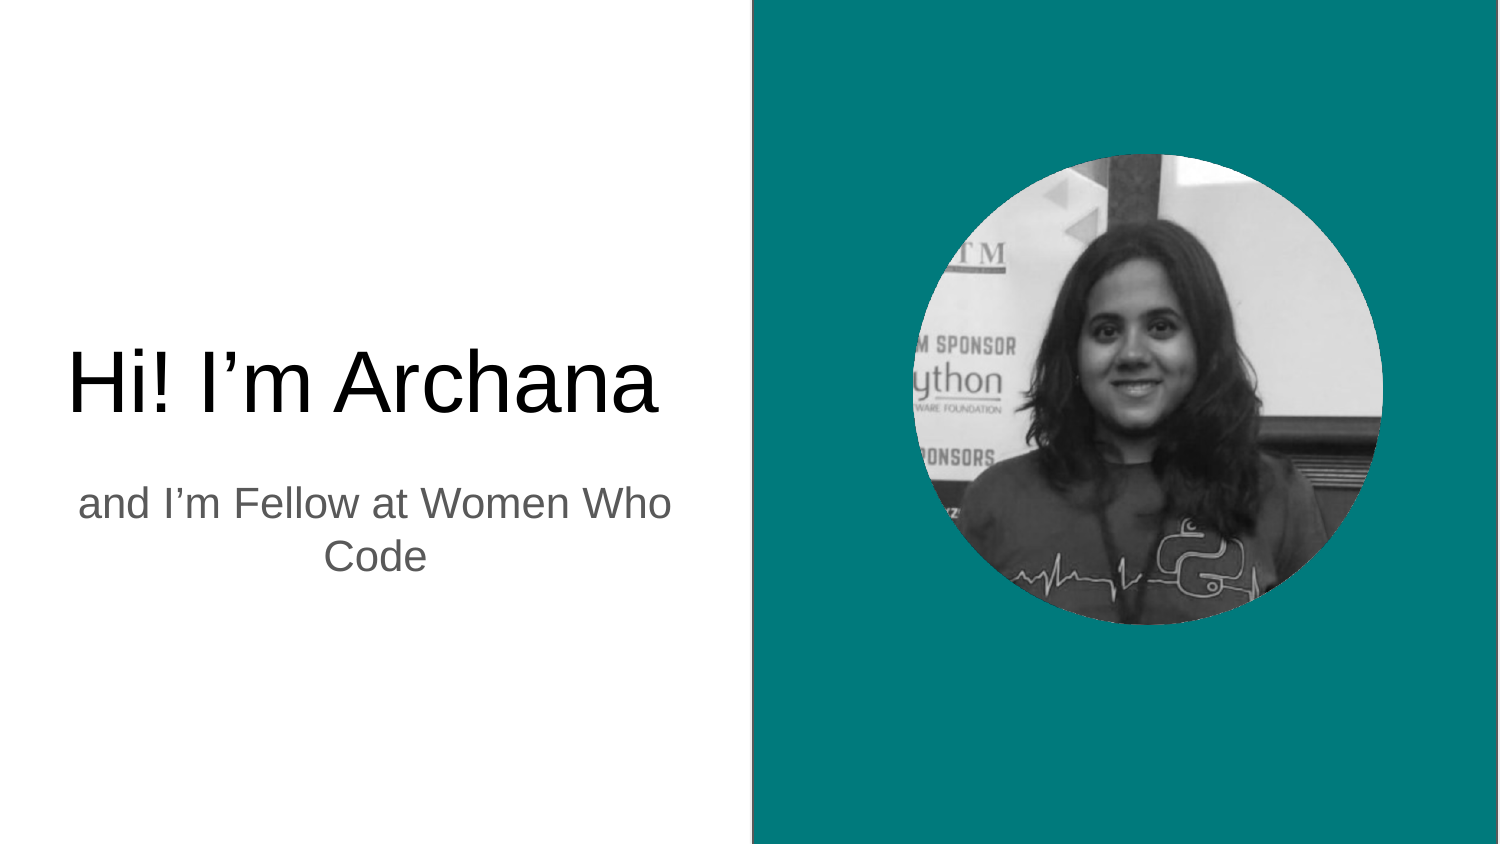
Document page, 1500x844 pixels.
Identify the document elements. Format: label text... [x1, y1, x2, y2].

subtitle and I’m Fellow at Women Who Code [43, 459, 708, 663]
title Hi! I’m Archana [43, 202, 708, 446]
text_box [753, 0, 1497, 844]
picture [913, 153, 1385, 626]
